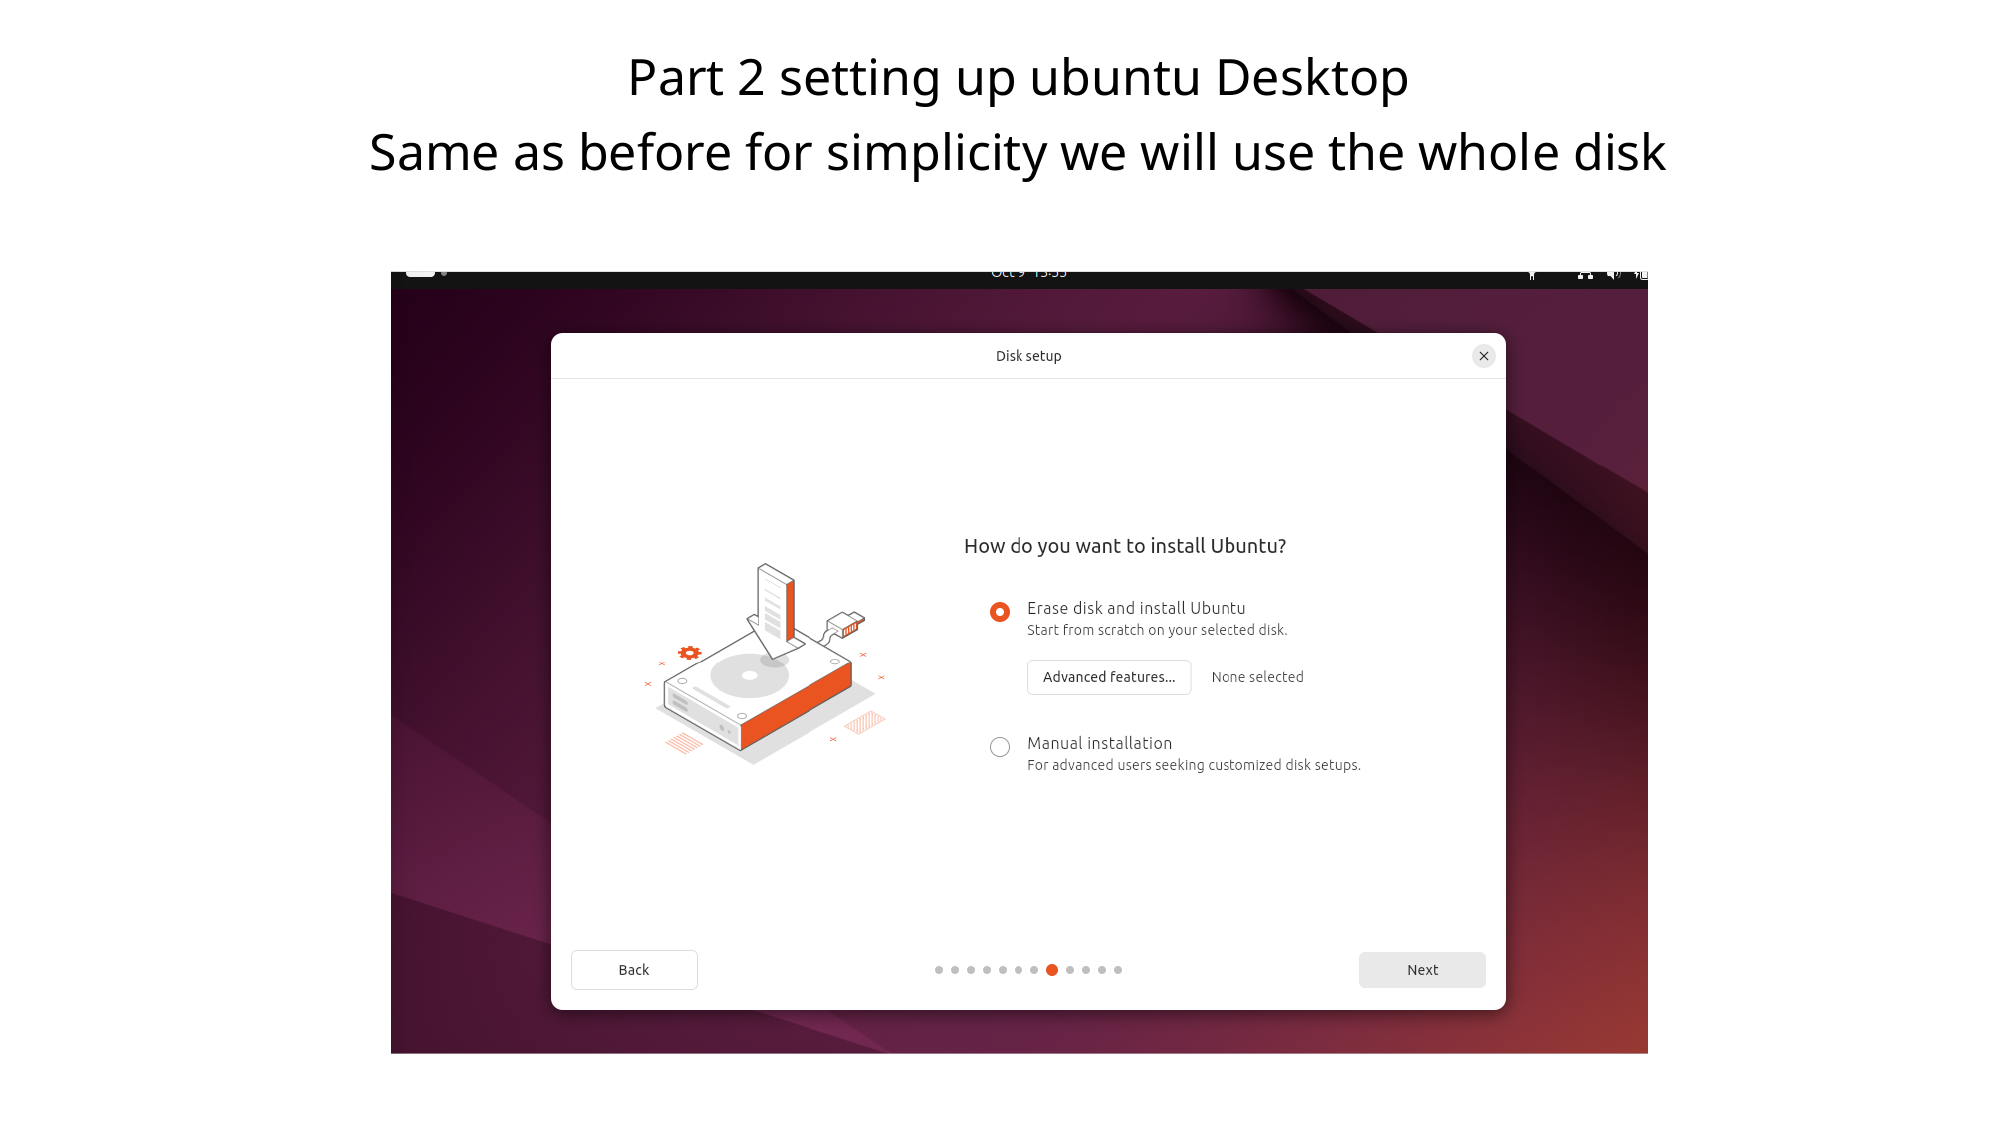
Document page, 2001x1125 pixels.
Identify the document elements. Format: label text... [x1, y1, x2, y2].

subtitle Part 2 setting up ubuntu Desktop Same as before for simplicity we will use the whole disk [269, 45, 1770, 271]
picture [391, 271, 1648, 1054]
